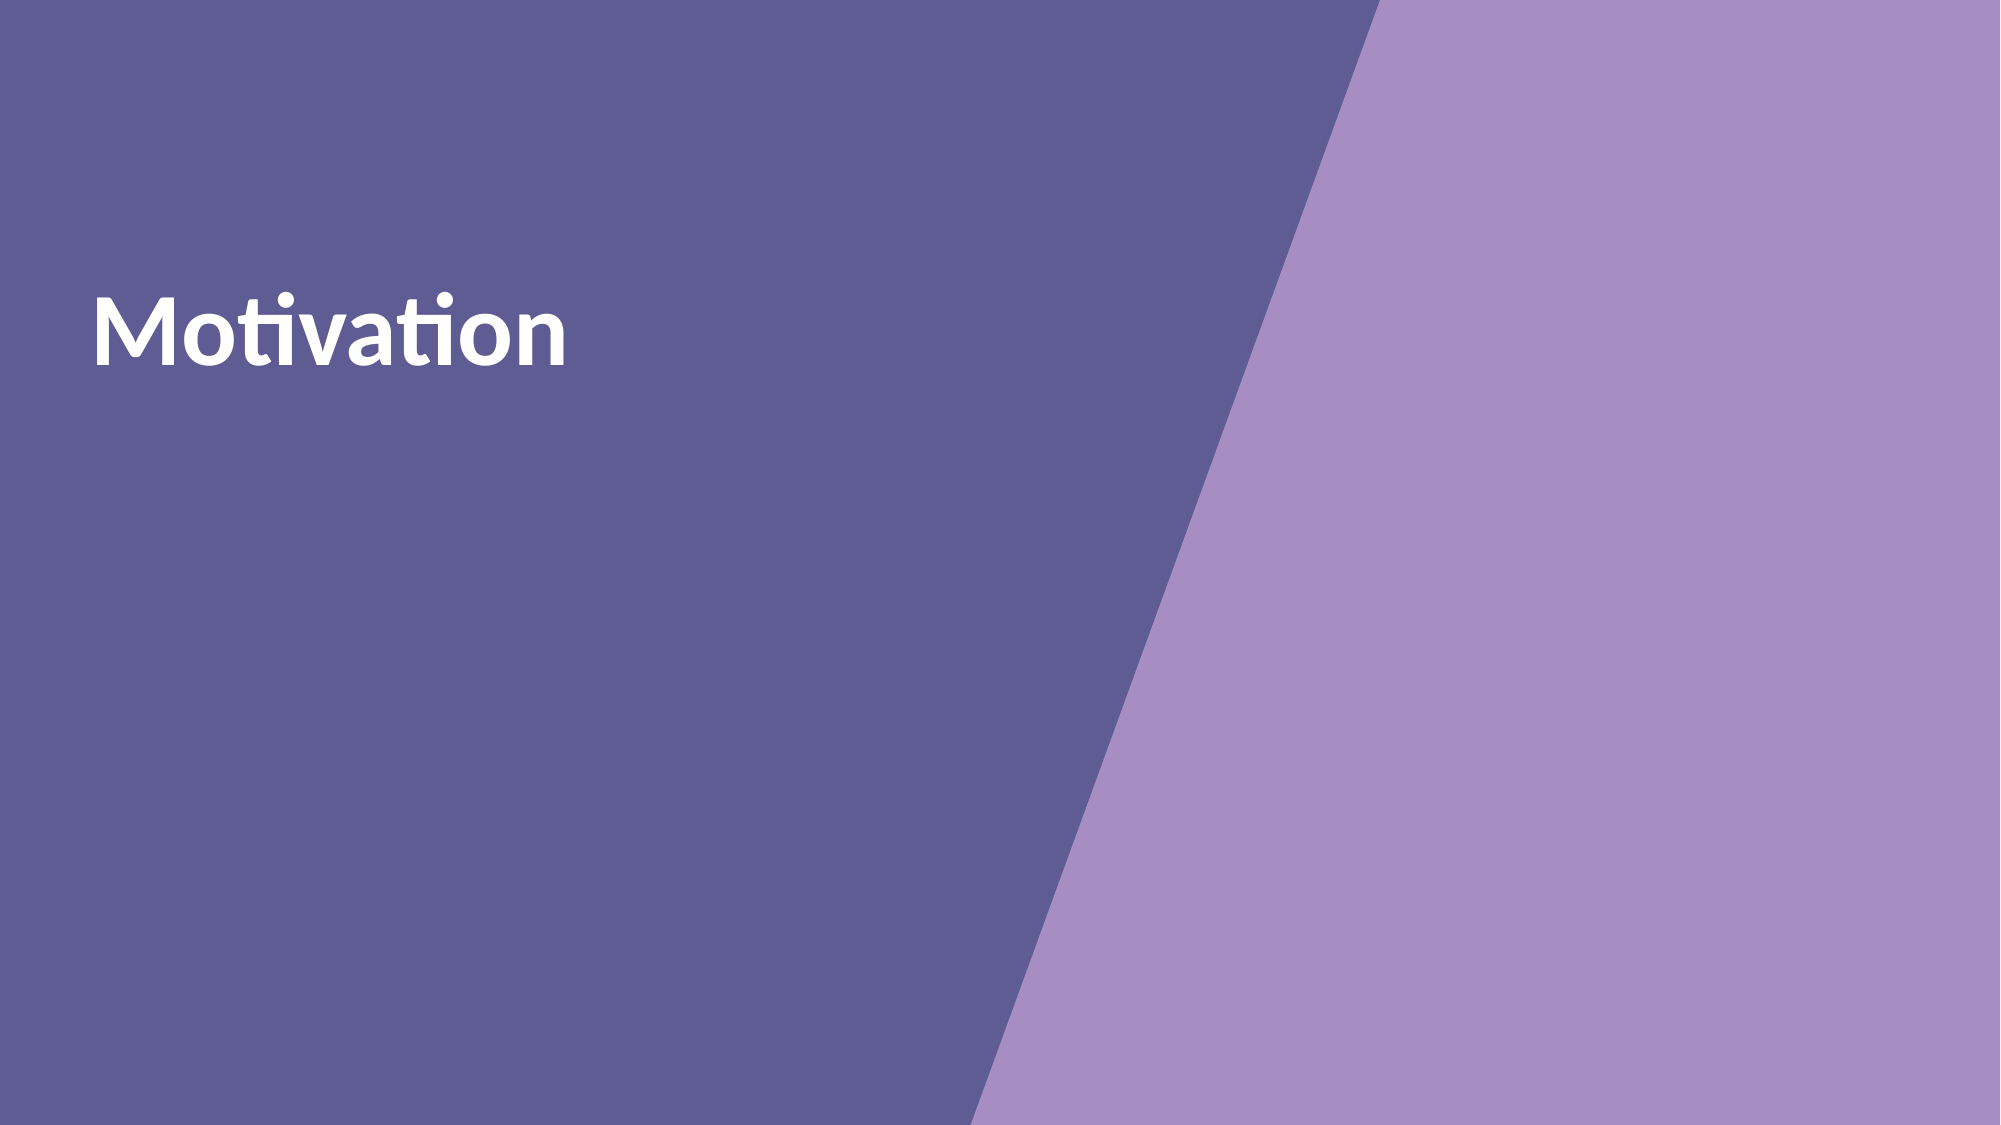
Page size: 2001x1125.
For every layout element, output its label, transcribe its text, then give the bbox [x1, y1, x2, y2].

title Motivation [90, 255, 918, 539]
